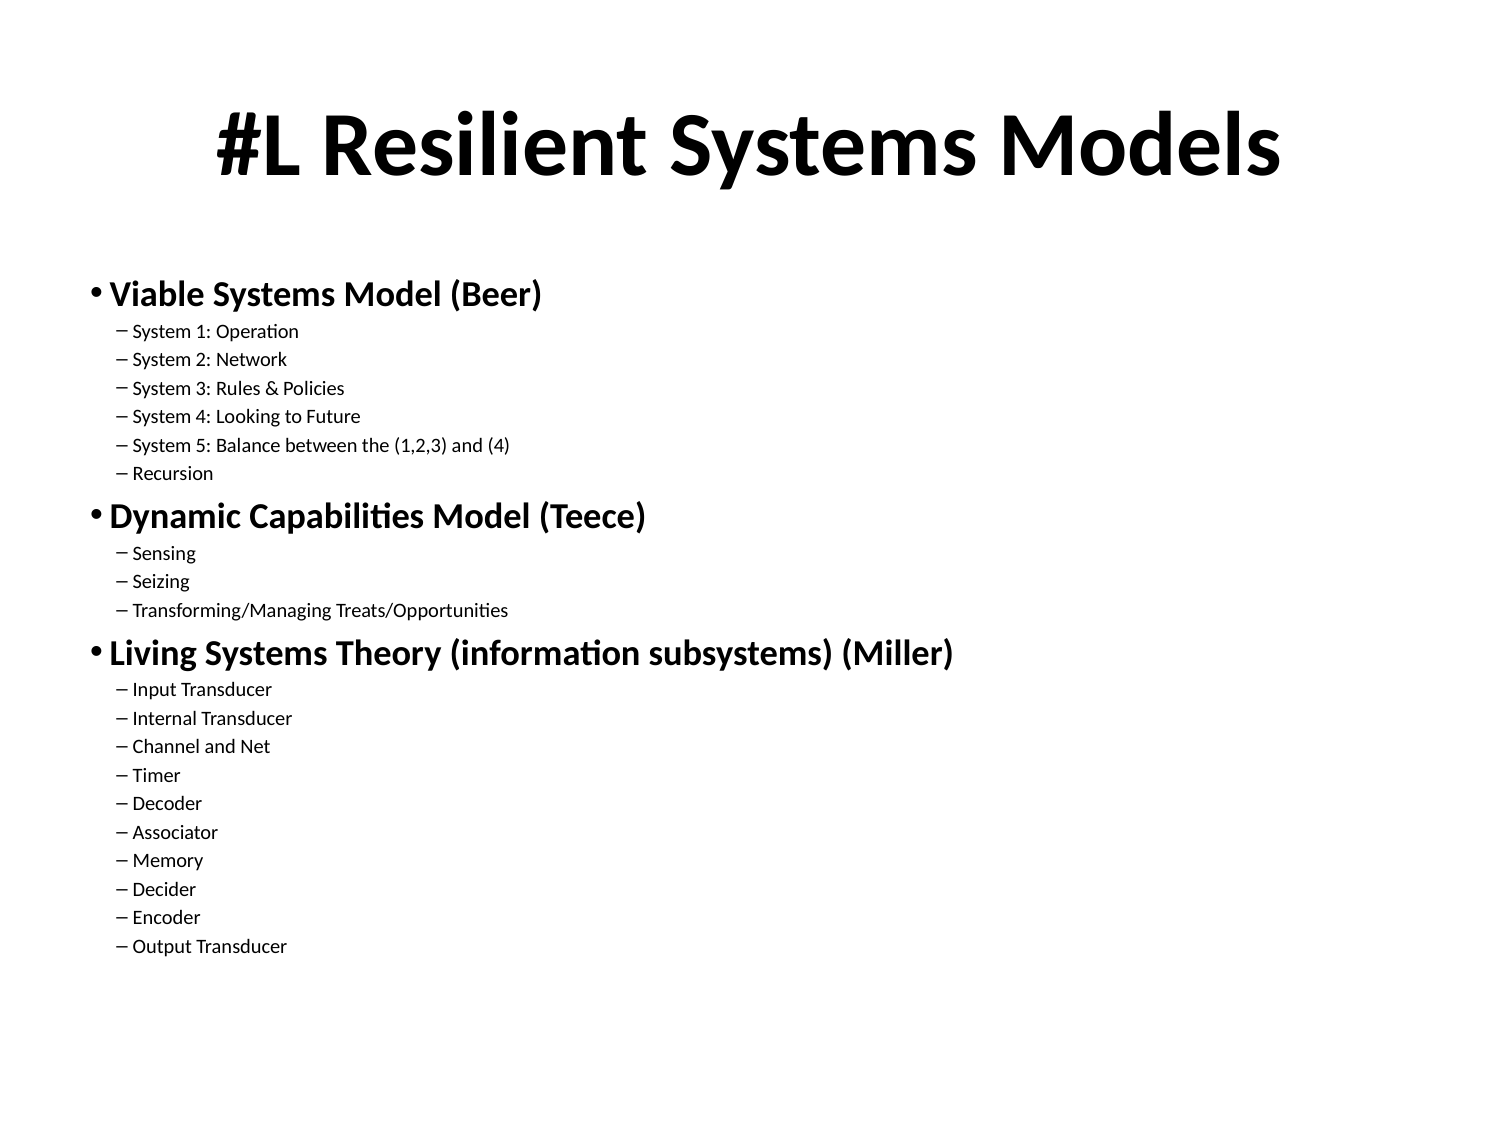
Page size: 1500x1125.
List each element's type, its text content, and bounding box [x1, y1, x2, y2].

title #L Resilient Systems Models [75, 45, 1425, 233]
list Viable Systems Model (Beer) System 1: Operation System 2: Network System 3: Rules & Policies System 4: Looking to Future System 5: Balance between the (1,2,3) and (4) Recursion Dynamic Capabilities Model (Teece) Sensing Seizing Transforming/Managing Treats/Opportunities Living Systems Theory (information subsystems) (Miller) Input Transducer Internal Transducer Channel and Net Timer Decoder Associator Memory Decider Encoder Output Transducer [75, 262, 1425, 1005]
